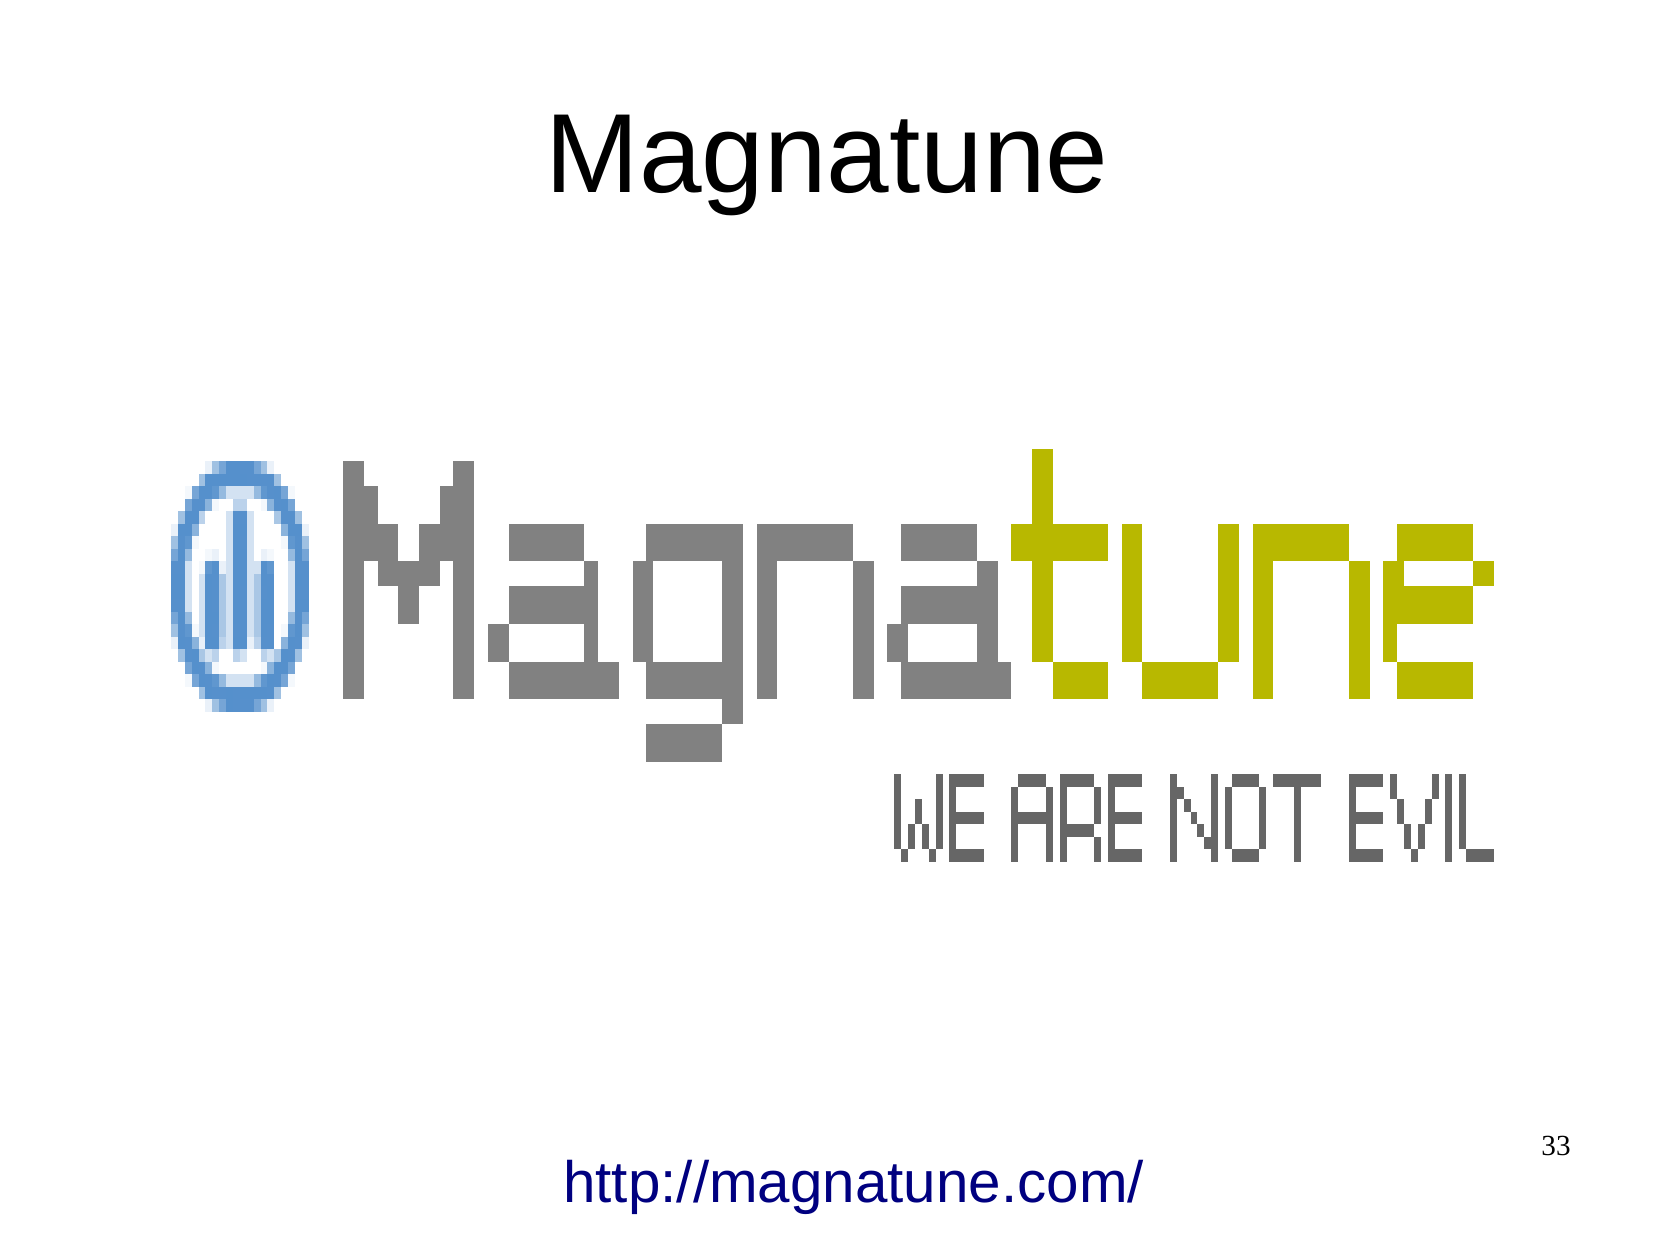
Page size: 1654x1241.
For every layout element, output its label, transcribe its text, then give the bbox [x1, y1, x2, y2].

title Magnatune [82, 49, 1571, 257]
text_box http://magnatune.com/ [457, 1142, 1283, 1223]
picture [75, 299, 1501, 901]
